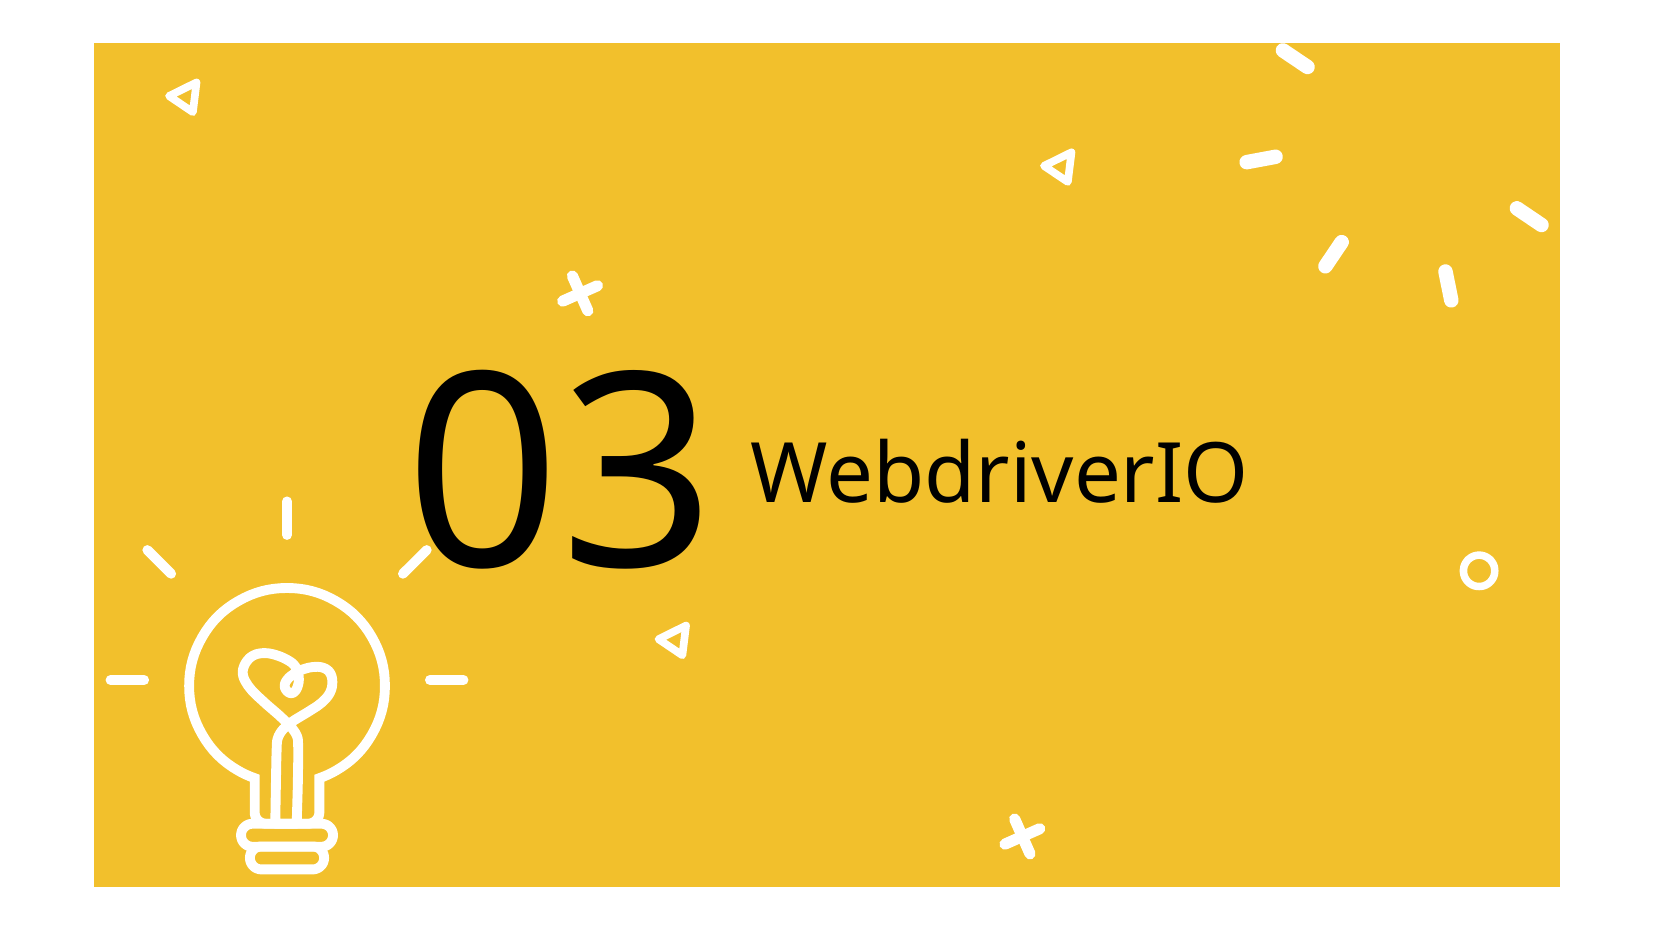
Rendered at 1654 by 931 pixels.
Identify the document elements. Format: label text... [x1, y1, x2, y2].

title WebdriverIO [751, 413, 1471, 527]
title 03 [405, 276, 751, 646]
